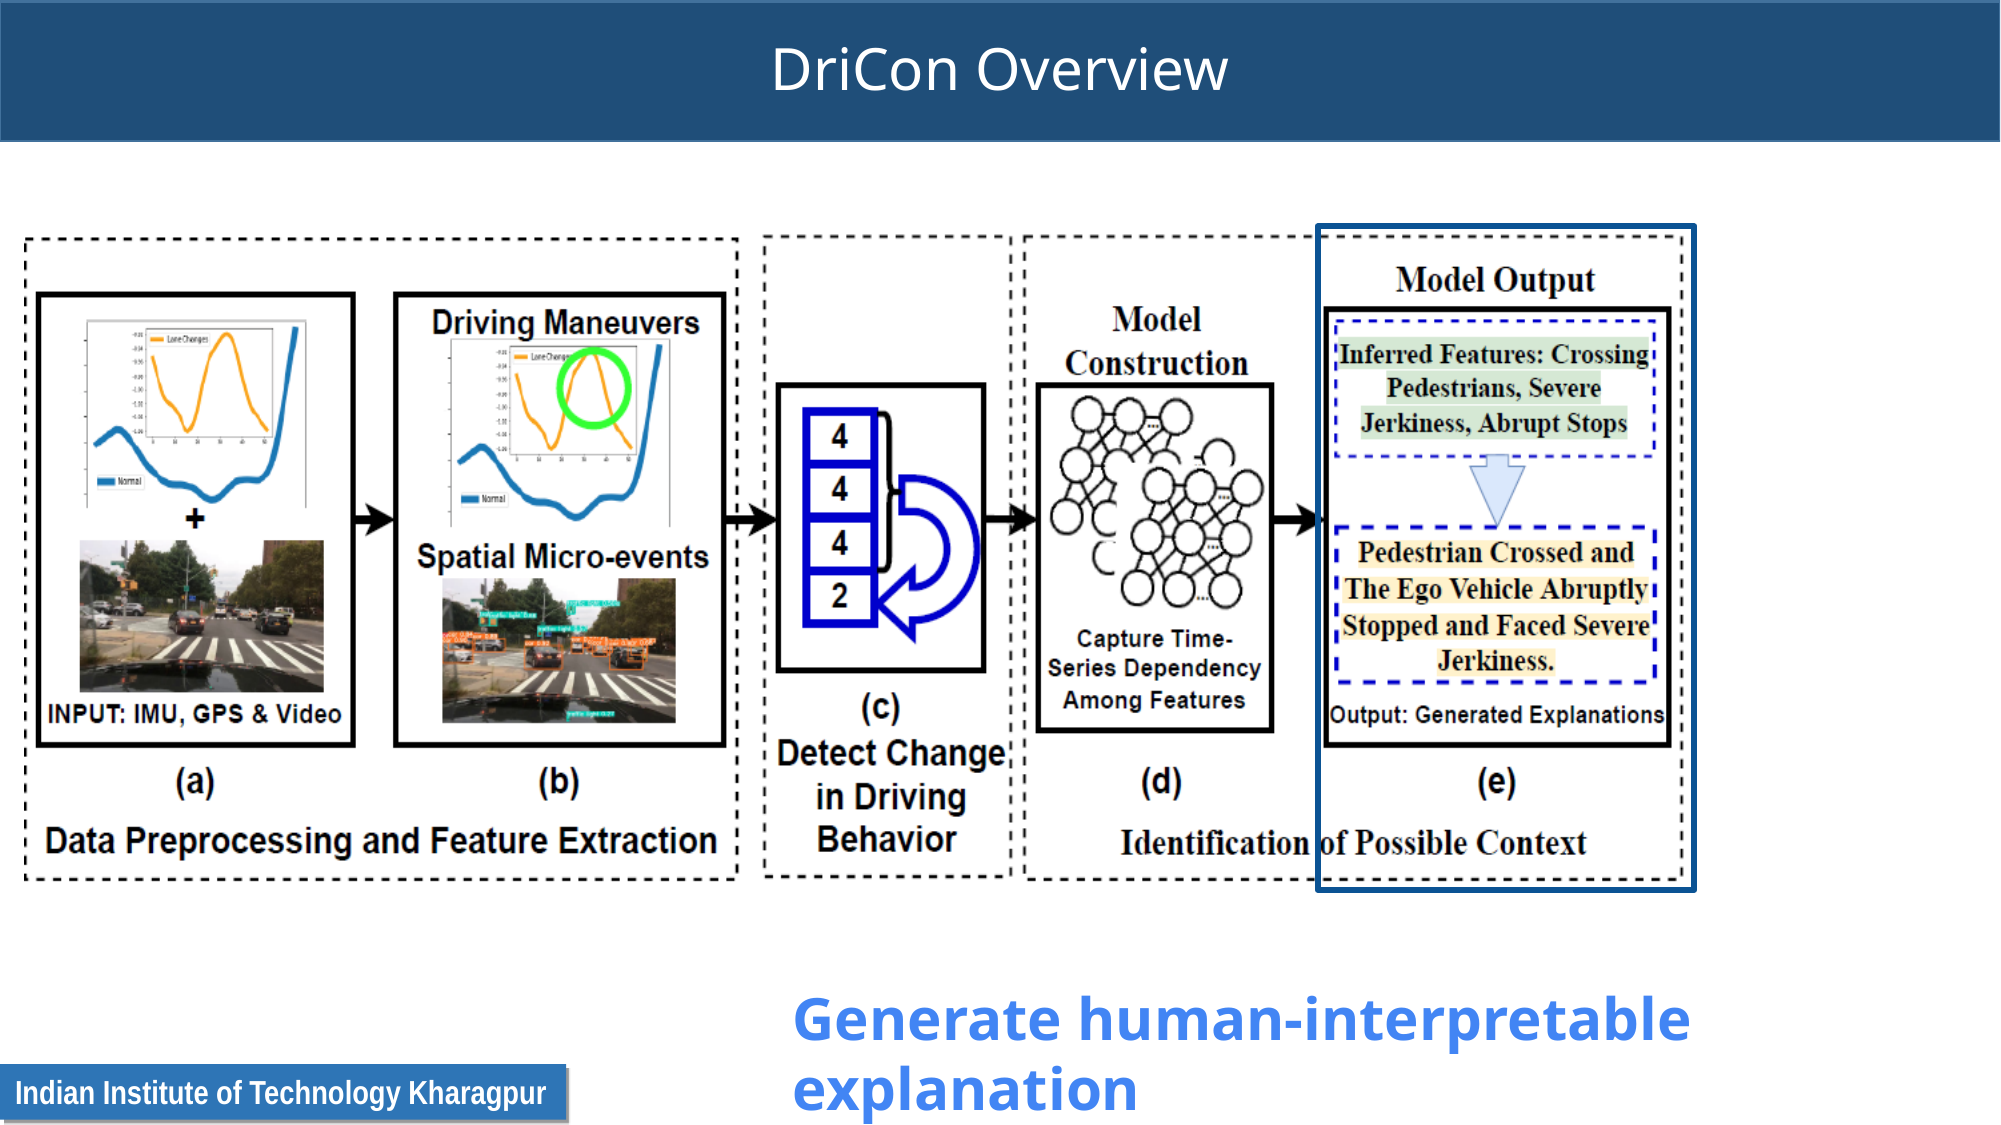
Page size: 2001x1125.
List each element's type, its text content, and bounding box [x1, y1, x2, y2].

text_box Generate human-interpretable explanation​ [752, 974, 1922, 1125]
picture [24, 226, 1315, 890]
title DriCon Overview [0, 1, 2000, 141]
picture [1321, 229, 1685, 887]
